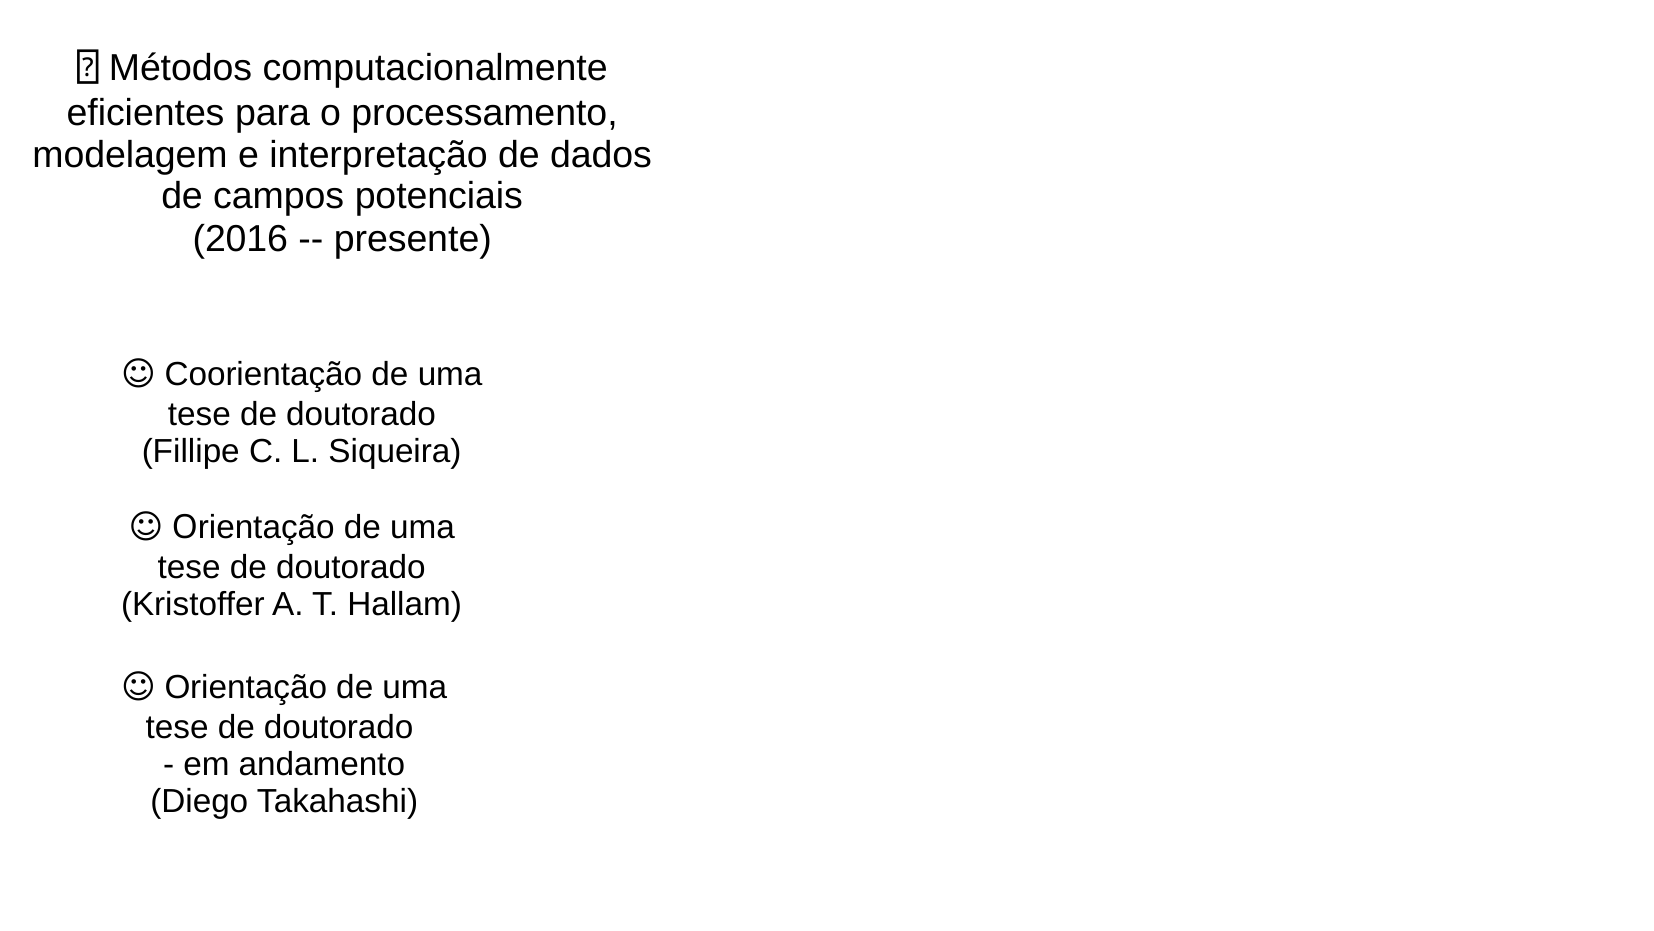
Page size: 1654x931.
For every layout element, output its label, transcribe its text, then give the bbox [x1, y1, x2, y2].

text_box ☺ Orientação de uma tese de doutorado - em andamento (Diego Takahashi) [106, 655, 526, 832]
text_box ⍰ Métodos computacionalmente eficientes para o processamento, modelagem e interpretação de dados de campos potenciais (2016 -- presente) [17, 32, 674, 272]
text_box ☺ Orientação de uma tese de doutorado (Kristoffer A. T. Hallam) [106, 496, 526, 644]
text_box ☺ Coorientação de uma tese de doutorado (Fillipe C. L. Siqueira) [106, 342, 526, 491]
